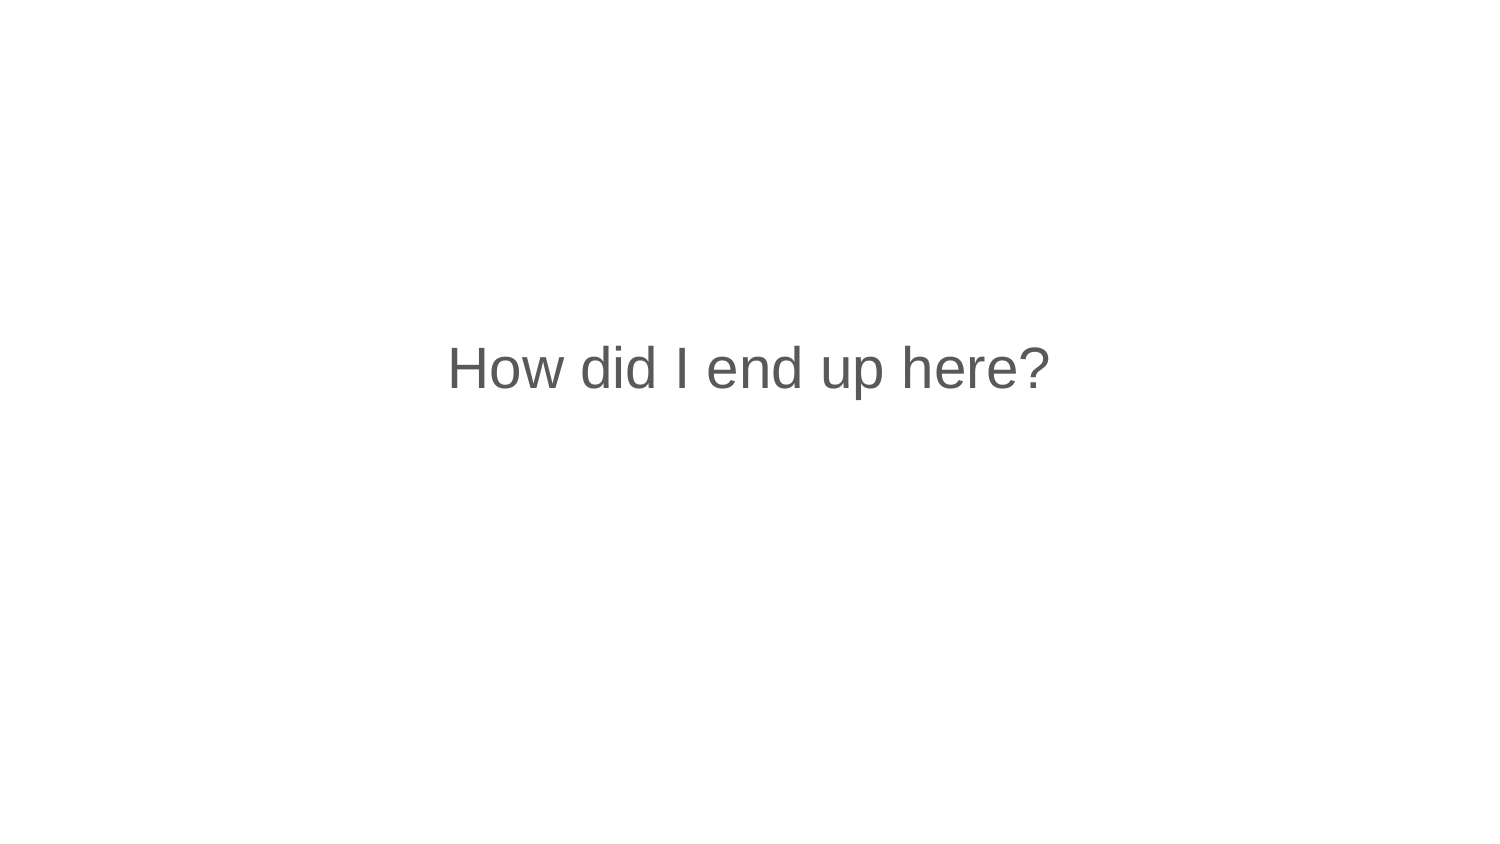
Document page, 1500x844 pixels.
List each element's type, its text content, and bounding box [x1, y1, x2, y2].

subtitle How did I end up here? [112, 315, 1388, 444]
